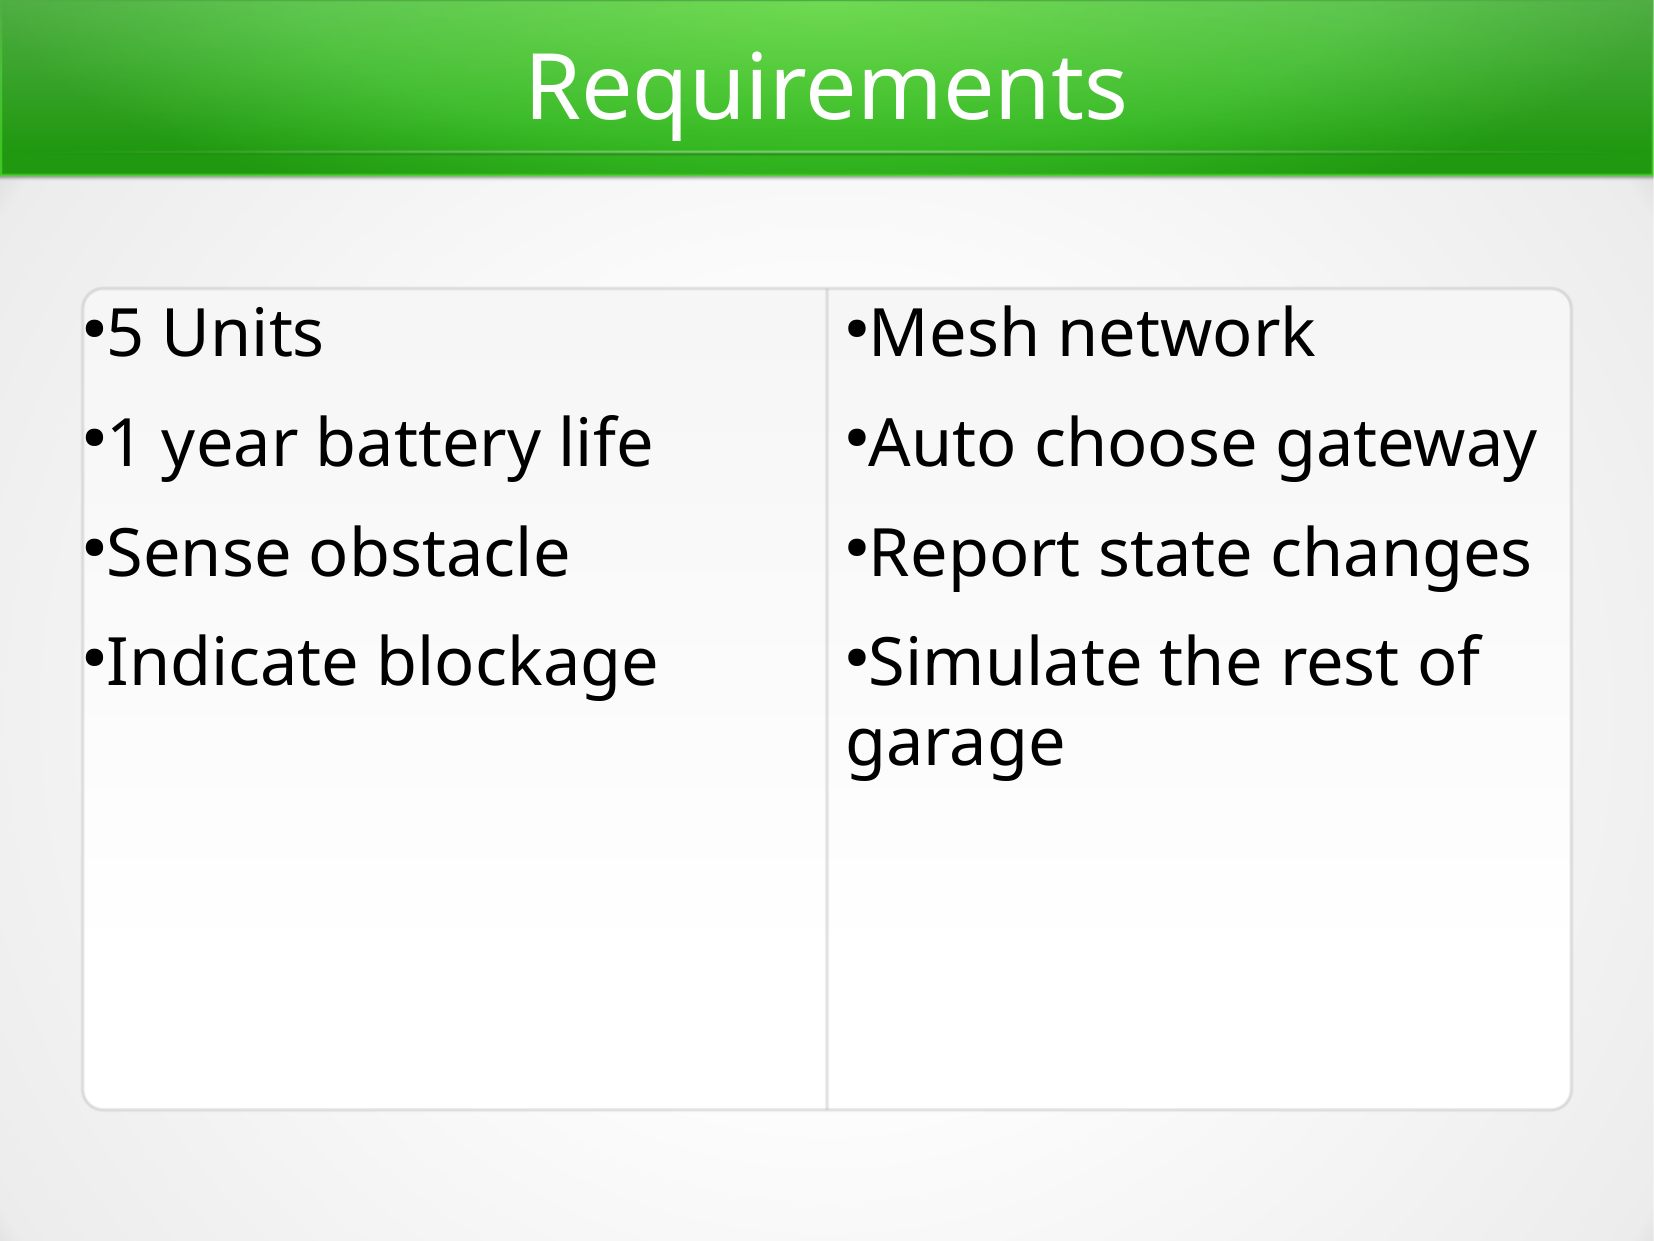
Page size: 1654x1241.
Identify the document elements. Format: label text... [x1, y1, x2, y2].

list Mesh network Auto choose gateway Report state changes Simulate the rest of garage [845, 290, 1572, 1111]
title Requirements [82, 11, 1571, 154]
list 5 Units 1 year battery life Sense obstacle Indicate blockage [82, 290, 809, 1111]
